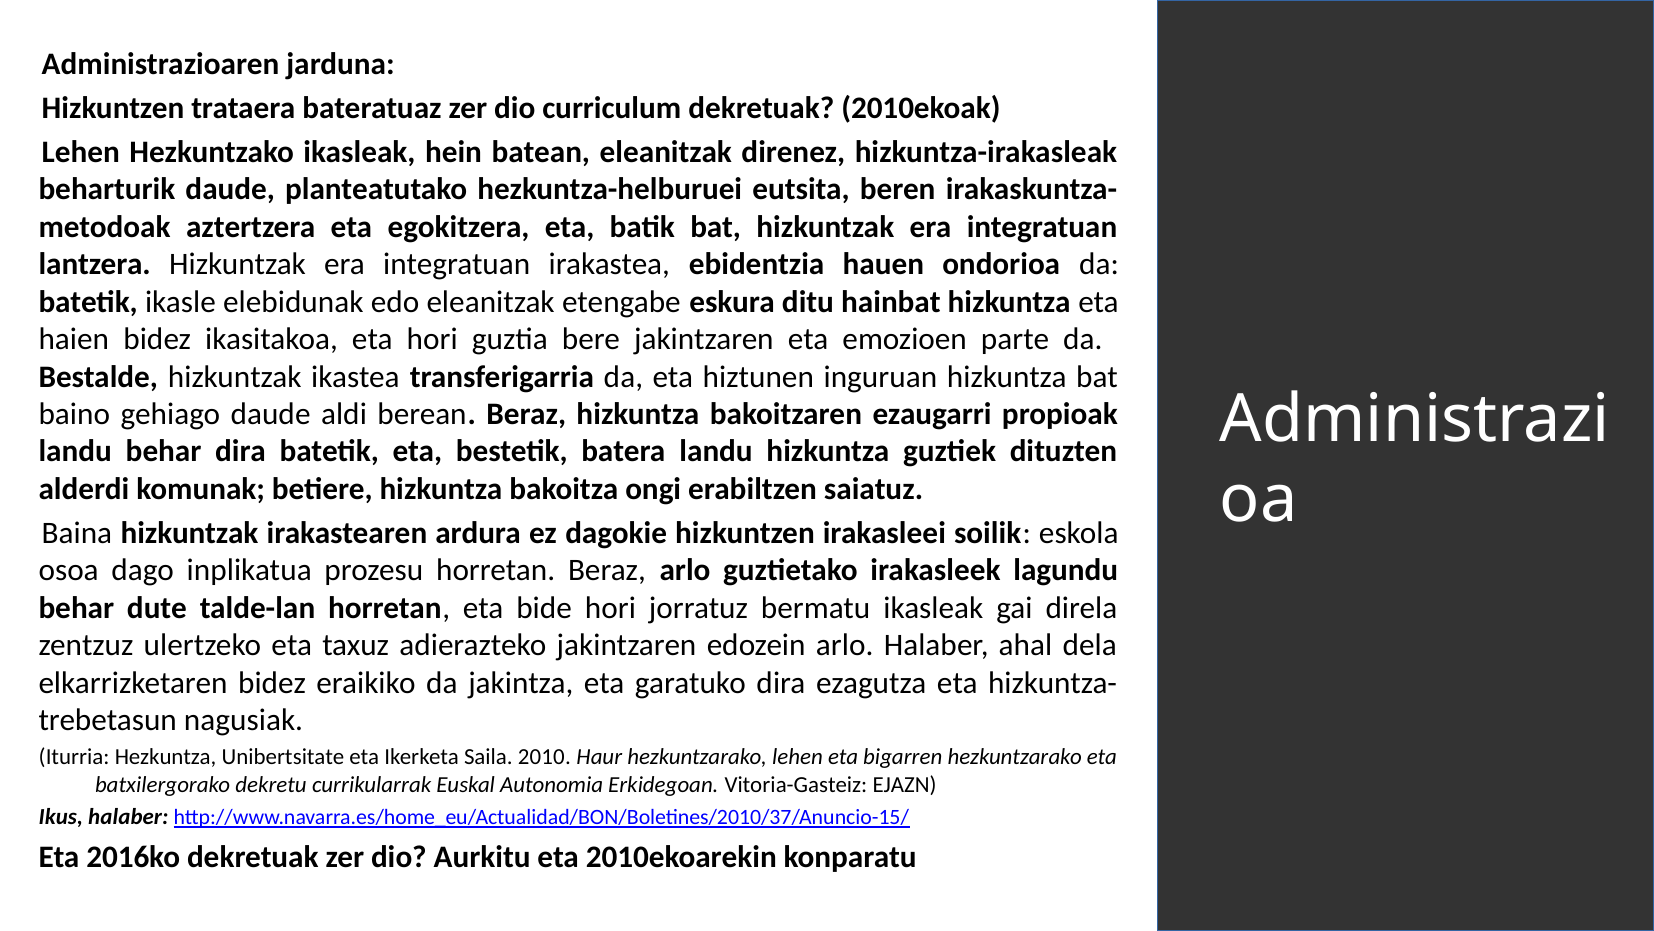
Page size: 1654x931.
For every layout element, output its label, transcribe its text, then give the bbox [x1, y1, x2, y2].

list Administrazioaren jarduna: Hizkuntzen trataera bateratuaz zer dio curriculum dekretuak? (2010ekoak) Lehen Hezkuntzako ikasleak, hein batean, eleanitzak direnez, hizkuntza-irakasleak beharturik daude, planteatutako hezkuntza-helburuei eutsita, beren irakaskuntza-metodoak aztertzera eta egokitzera, eta, batik bat, hizkuntzak era integratuan lantzera. Hizkuntzak era integratuan irakastea, ebidentzia hauen ondorioa da: batetik, ikasle elebidunak edo eleanitzak etengabe eskura ditu hainbat hizkuntza eta haien bidez ikasitakoa, eta hori guztia bere jakintzaren eta emozioen parte da. Bestalde, hizkuntzak ikastea transferigarria da, eta hiztunen inguruan hizkuntza bat baino gehiago daude aldi berean. Beraz, hizkuntza bakoitzaren ezaugarri propioak landu behar dira batetik, eta, bestetik, batera landu hizkuntza guztiek dituzten alderdi komunak; betiere, hizkuntza bakoitza ongi erabiltzen saiatuz. Baina hizkuntzak irakastearen ardura ez dagokie hizkuntzen irakasleei soilik: eskola osoa dago inplikatua prozesu horretan. Beraz, arlo guztietako irakasleek lagundu behar dute talde-lan horretan, eta bide hori jorratuz bermatu ikasleak gai direla zentzuz ulertzeko eta taxuz adierazteko jakintzaren edozein arlo. Halaber, ahal dela elkarrizketaren bidez eraikiko da jakintza, eta garatuko dira ezagutza eta hizkuntza-trebetasun nagusiak. (Iturria: Hezkuntza, Unibertsitate eta Ikerketa Saila. 2010. Haur hezkuntzarako, lehen eta bigarren hezkuntzarako eta batxilergorako dekretu currikularrak Euskal Autonomia Erkidegoan. Vitoria-Gasteiz: EJAZN) Ikus, halaber: http://www.navarra.es/home_eu/Actualidad/BON/Boletines/2010/37/Anuncio-15/ Eta 2016ko dekretuak zer dio? Aurkitu eta 2010ekoarekin konparatu [23, 35, 1134, 898]
title Administrazioa [1204, 47, 1630, 862]
